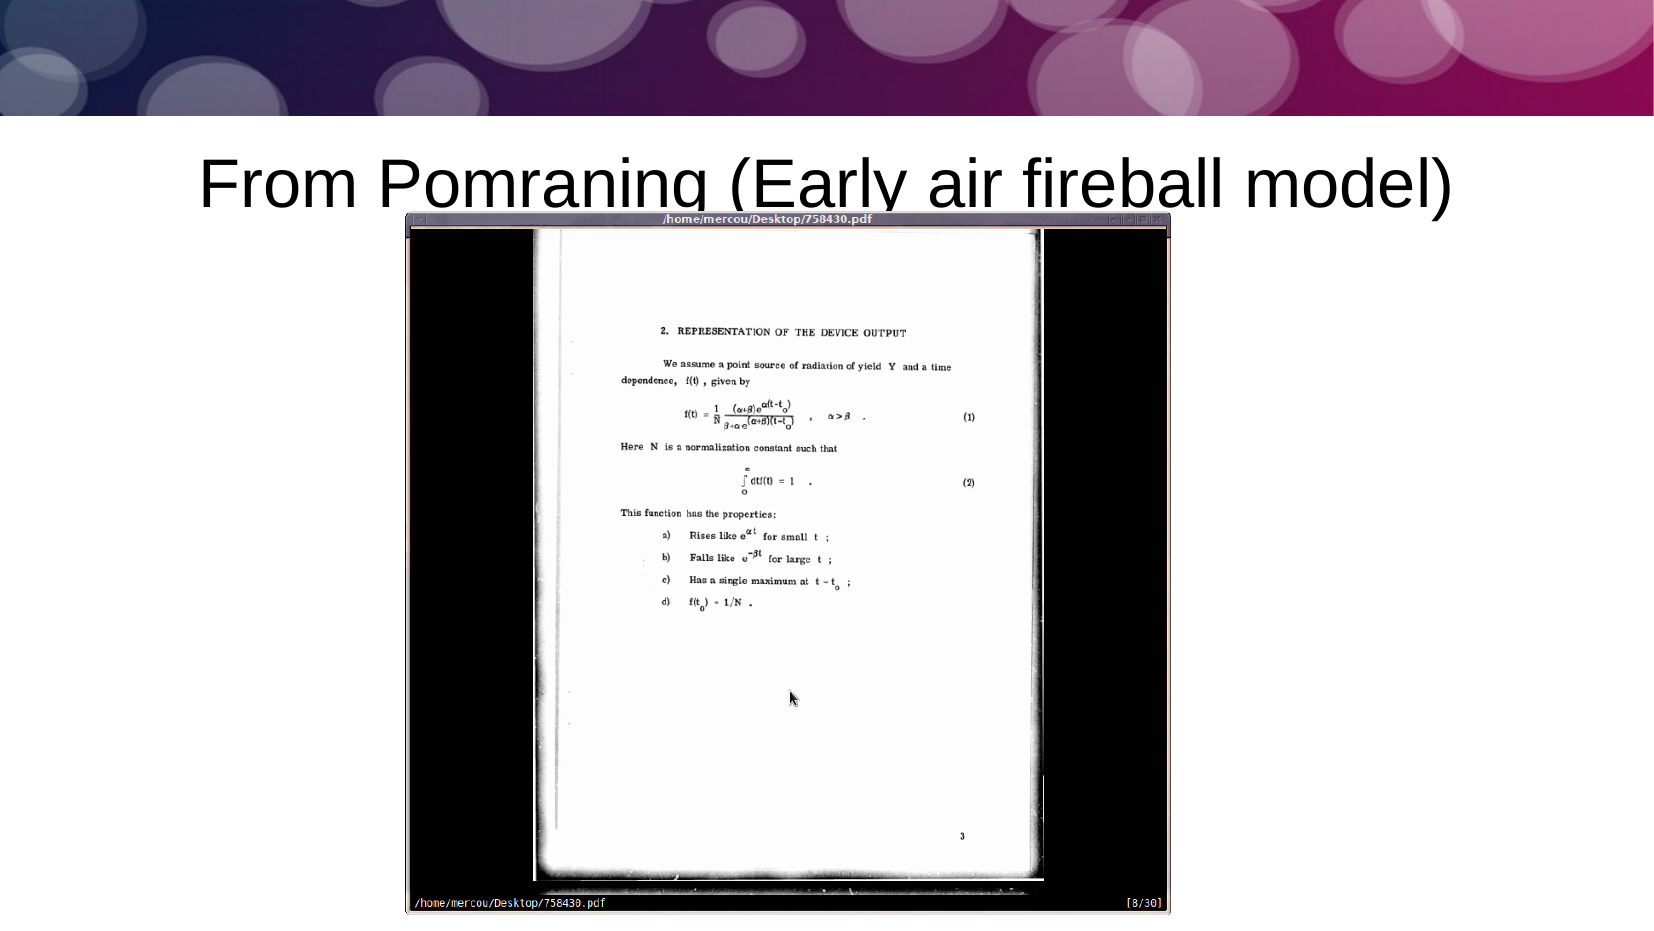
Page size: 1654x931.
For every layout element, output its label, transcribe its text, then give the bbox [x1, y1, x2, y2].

picture [405, 211, 1171, 916]
title From Pomraning (Early air fireball model) [82, 119, 1571, 249]
picture [0, 0, 1654, 116]
